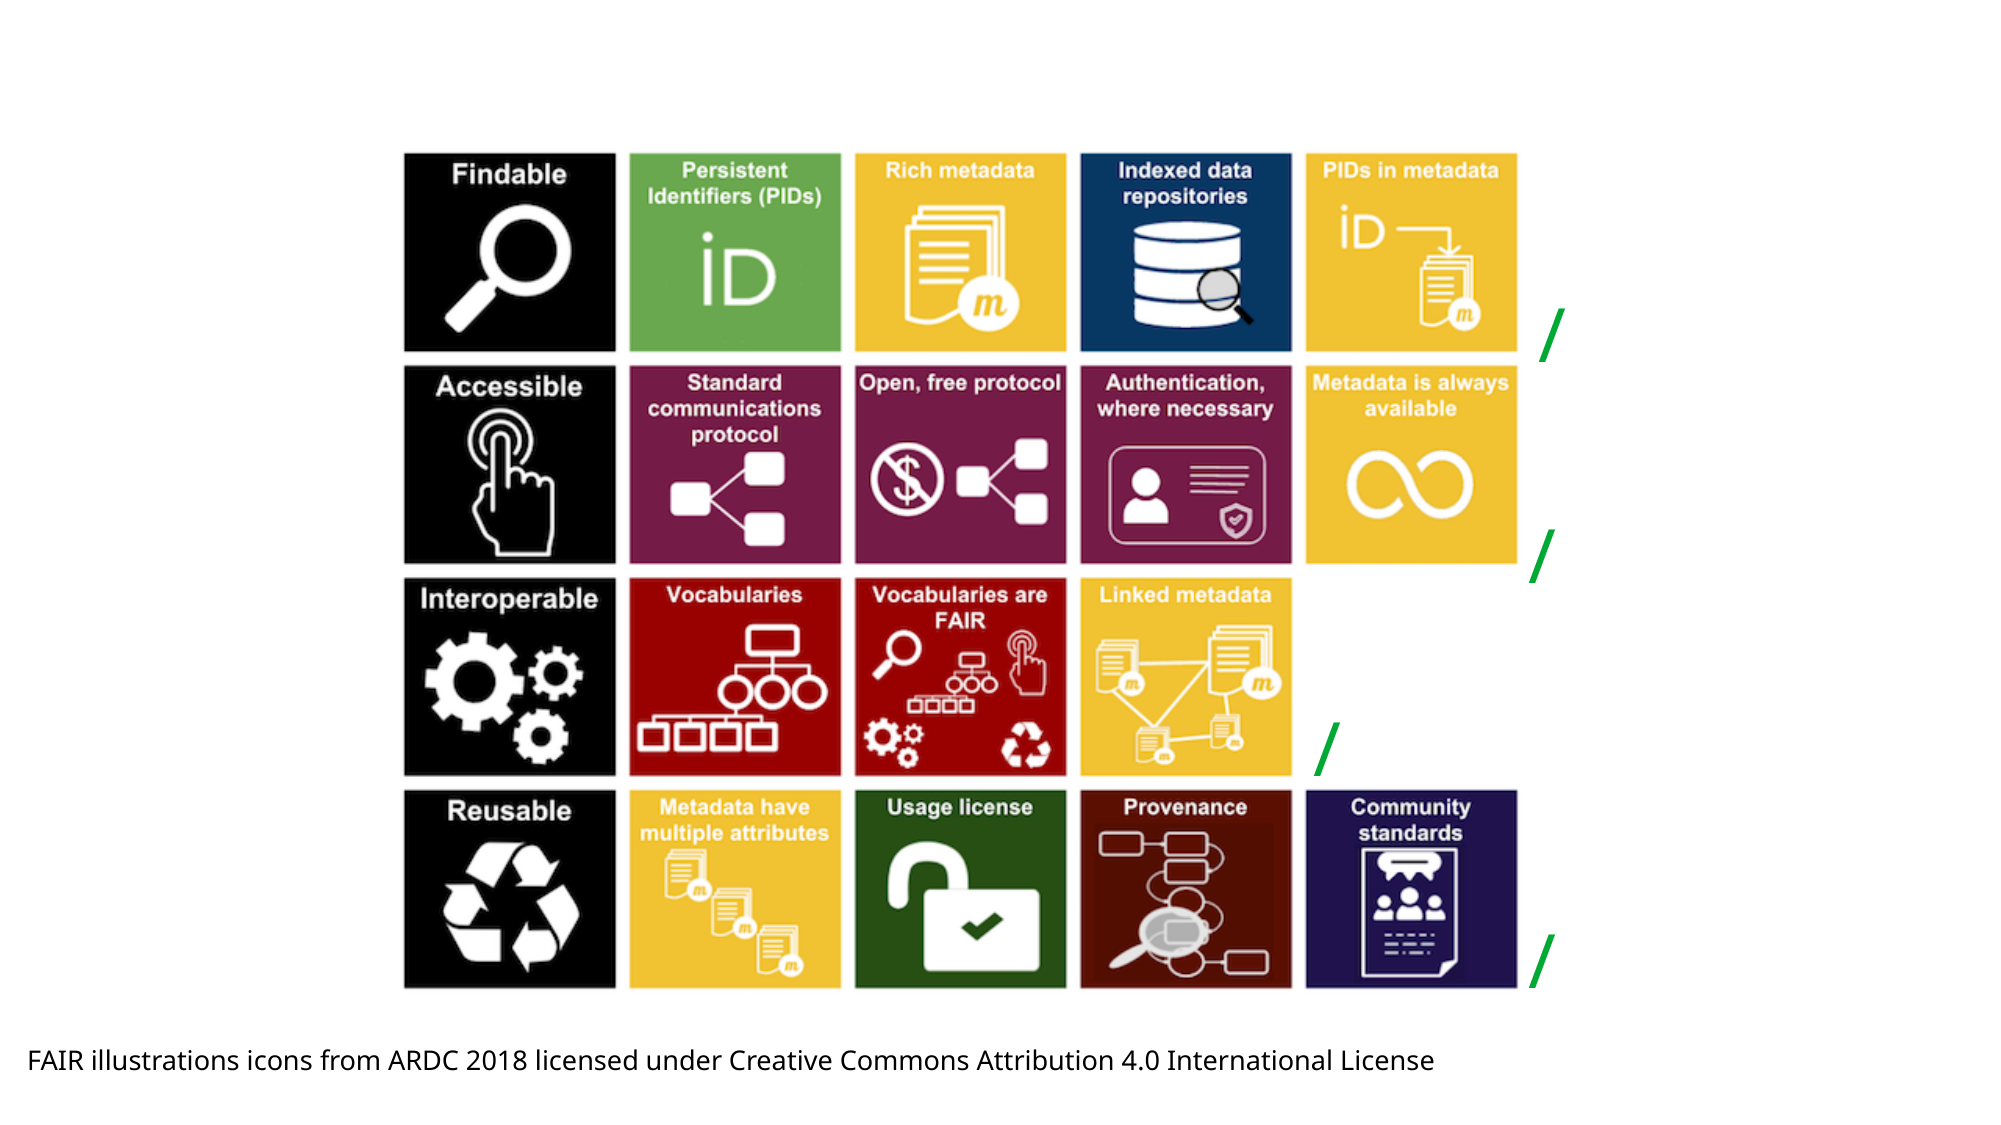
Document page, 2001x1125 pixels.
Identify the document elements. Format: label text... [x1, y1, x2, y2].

text_box / [1523, 275, 1629, 367]
text_box / [1513, 901, 1619, 993]
text_box FAIR illustrations icons from ARDC 2018 licensed under Creative Commons Attribution 4.0 International License [12, 1028, 1548, 1125]
picture [397, 146, 1524, 1004]
text_box / [1299, 688, 1404, 780]
text_box / [1513, 496, 1619, 587]
